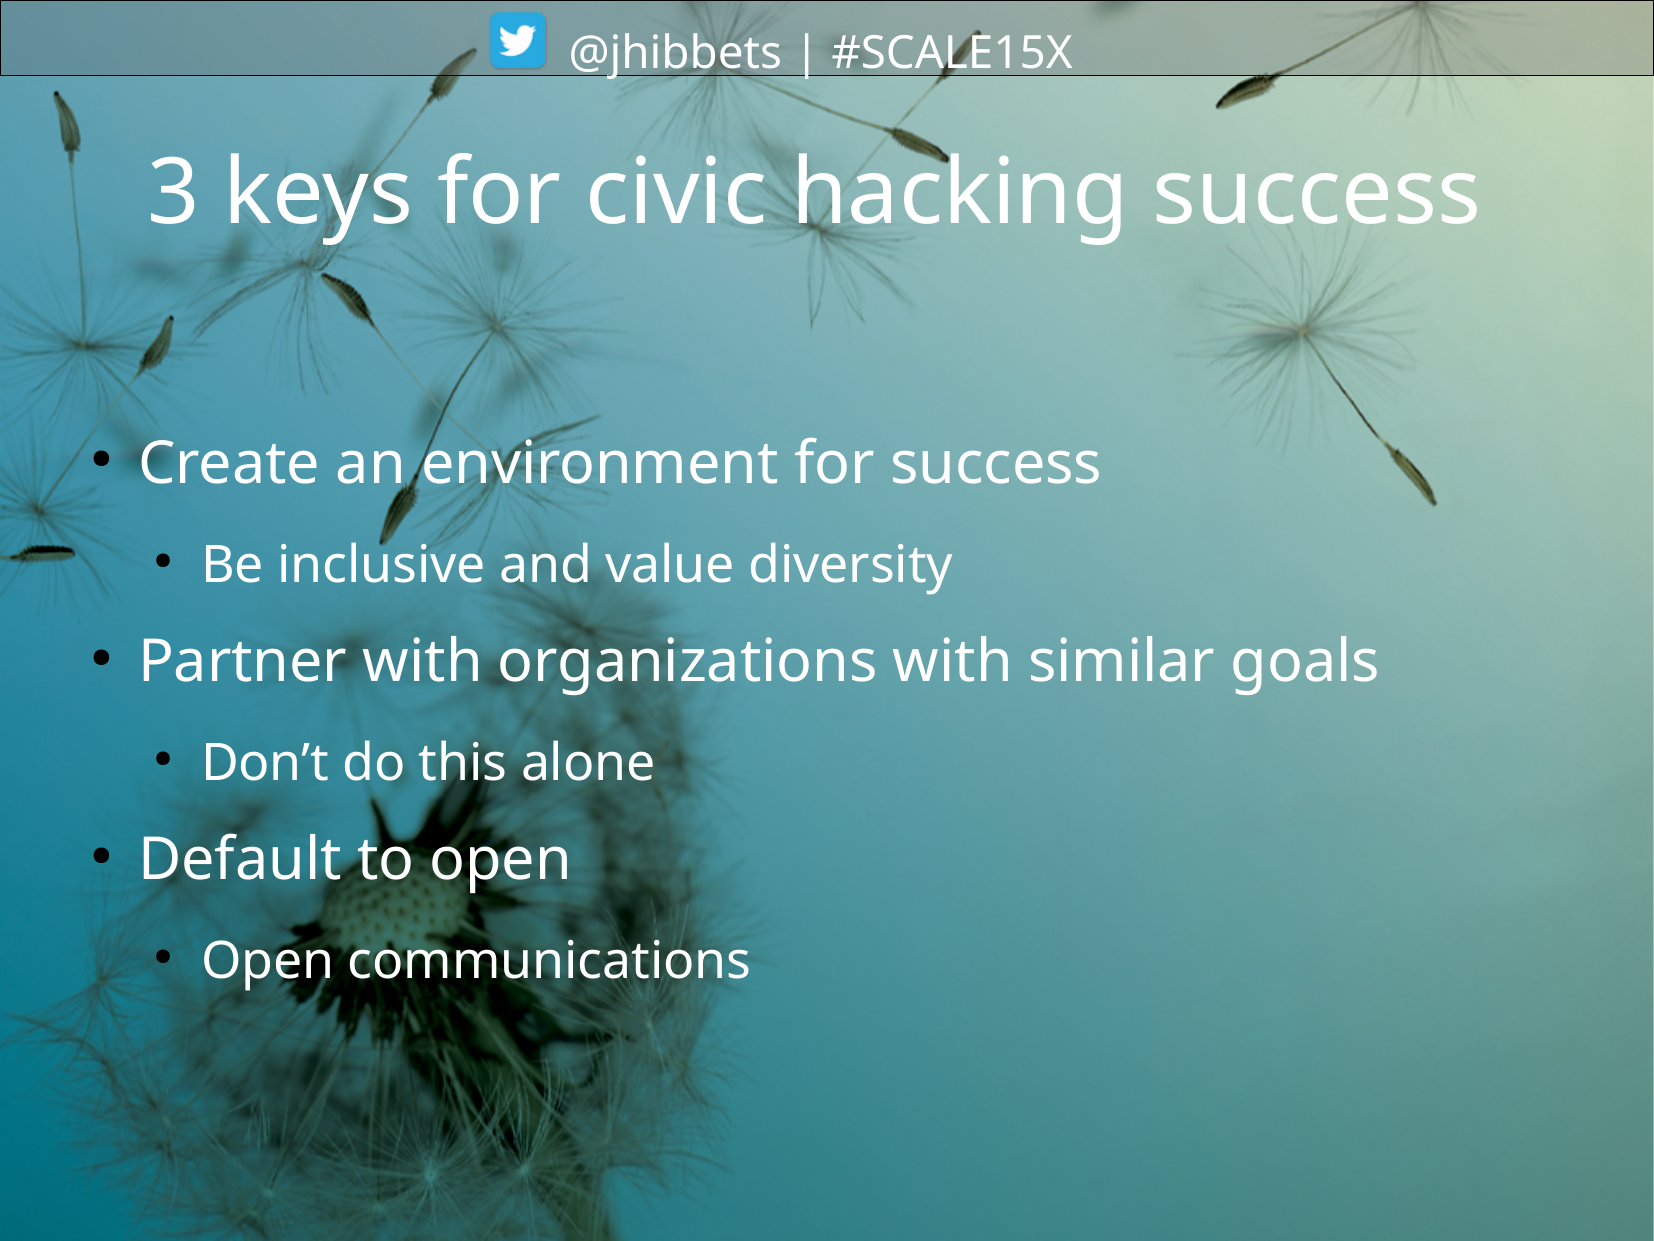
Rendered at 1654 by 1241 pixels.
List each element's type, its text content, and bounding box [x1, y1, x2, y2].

list Create an environment for success Be inclusive and value diversity Partner with organizations with similar goals Don’t do this alone Default to open Open communications [75, 420, 1606, 1002]
title 3 keys for civic hacking success [82, 84, 1571, 292]
picture [488, 11, 549, 72]
picture [0, 76, 1654, 1241]
